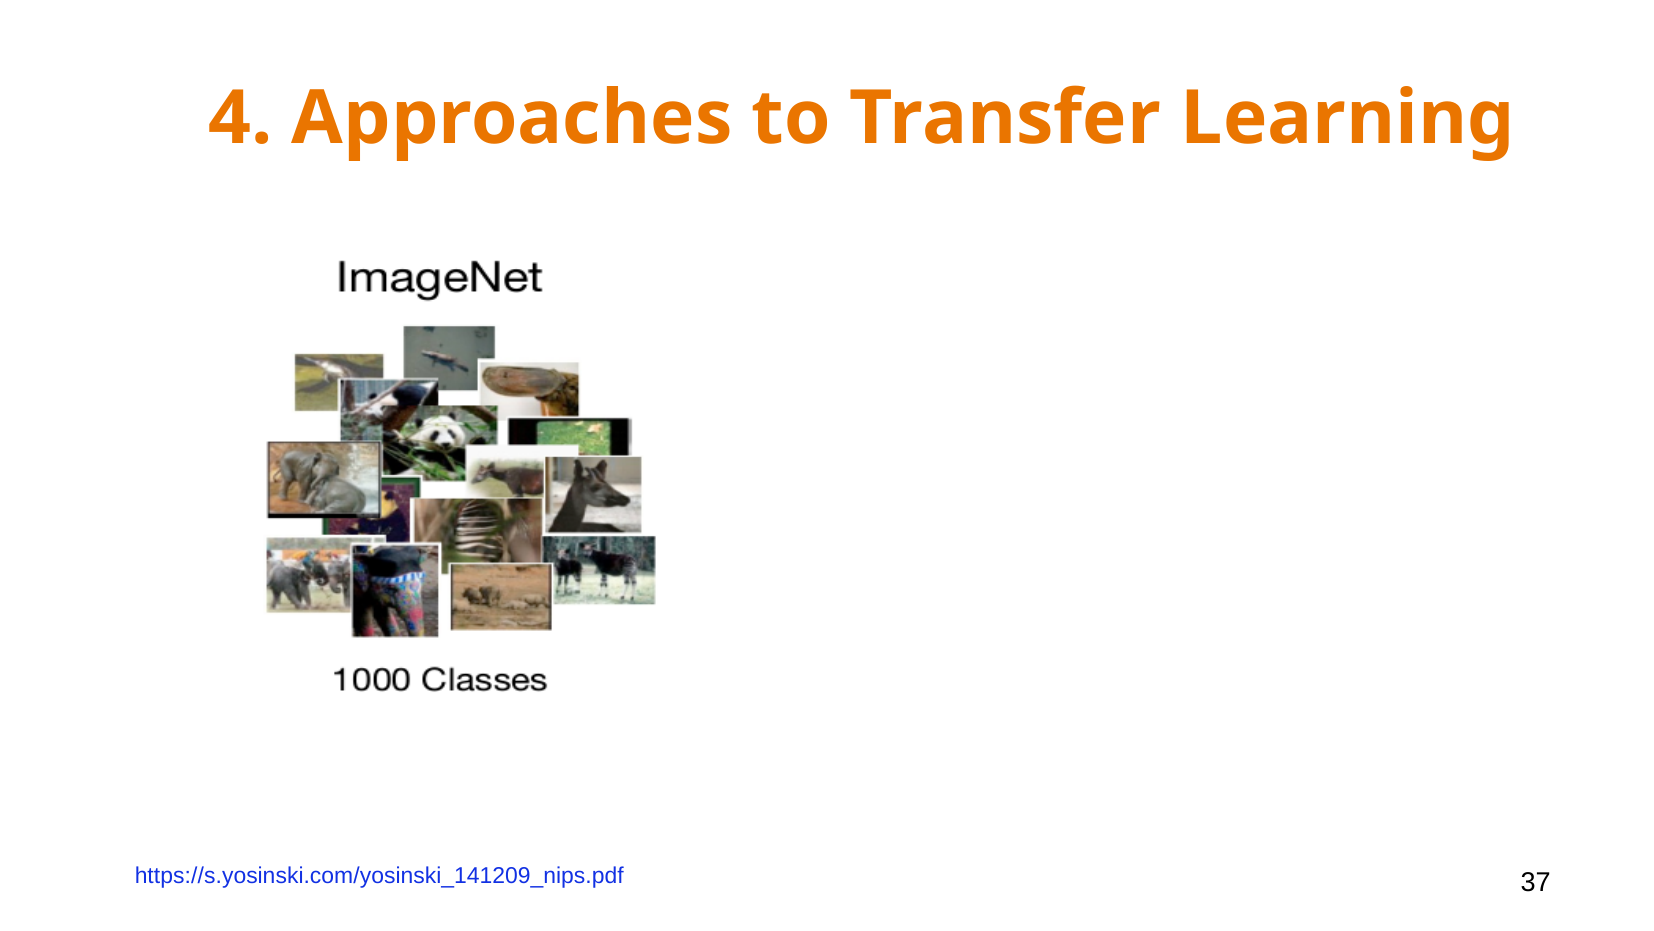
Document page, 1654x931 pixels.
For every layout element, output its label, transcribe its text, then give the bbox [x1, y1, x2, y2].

title 4. Approaches to Transfer Learning [82, 37, 1571, 193]
text_box https://s.yosinski.com/yosinski_141209_nips.pdf [120, 855, 676, 896]
picture [185, 211, 687, 789]
